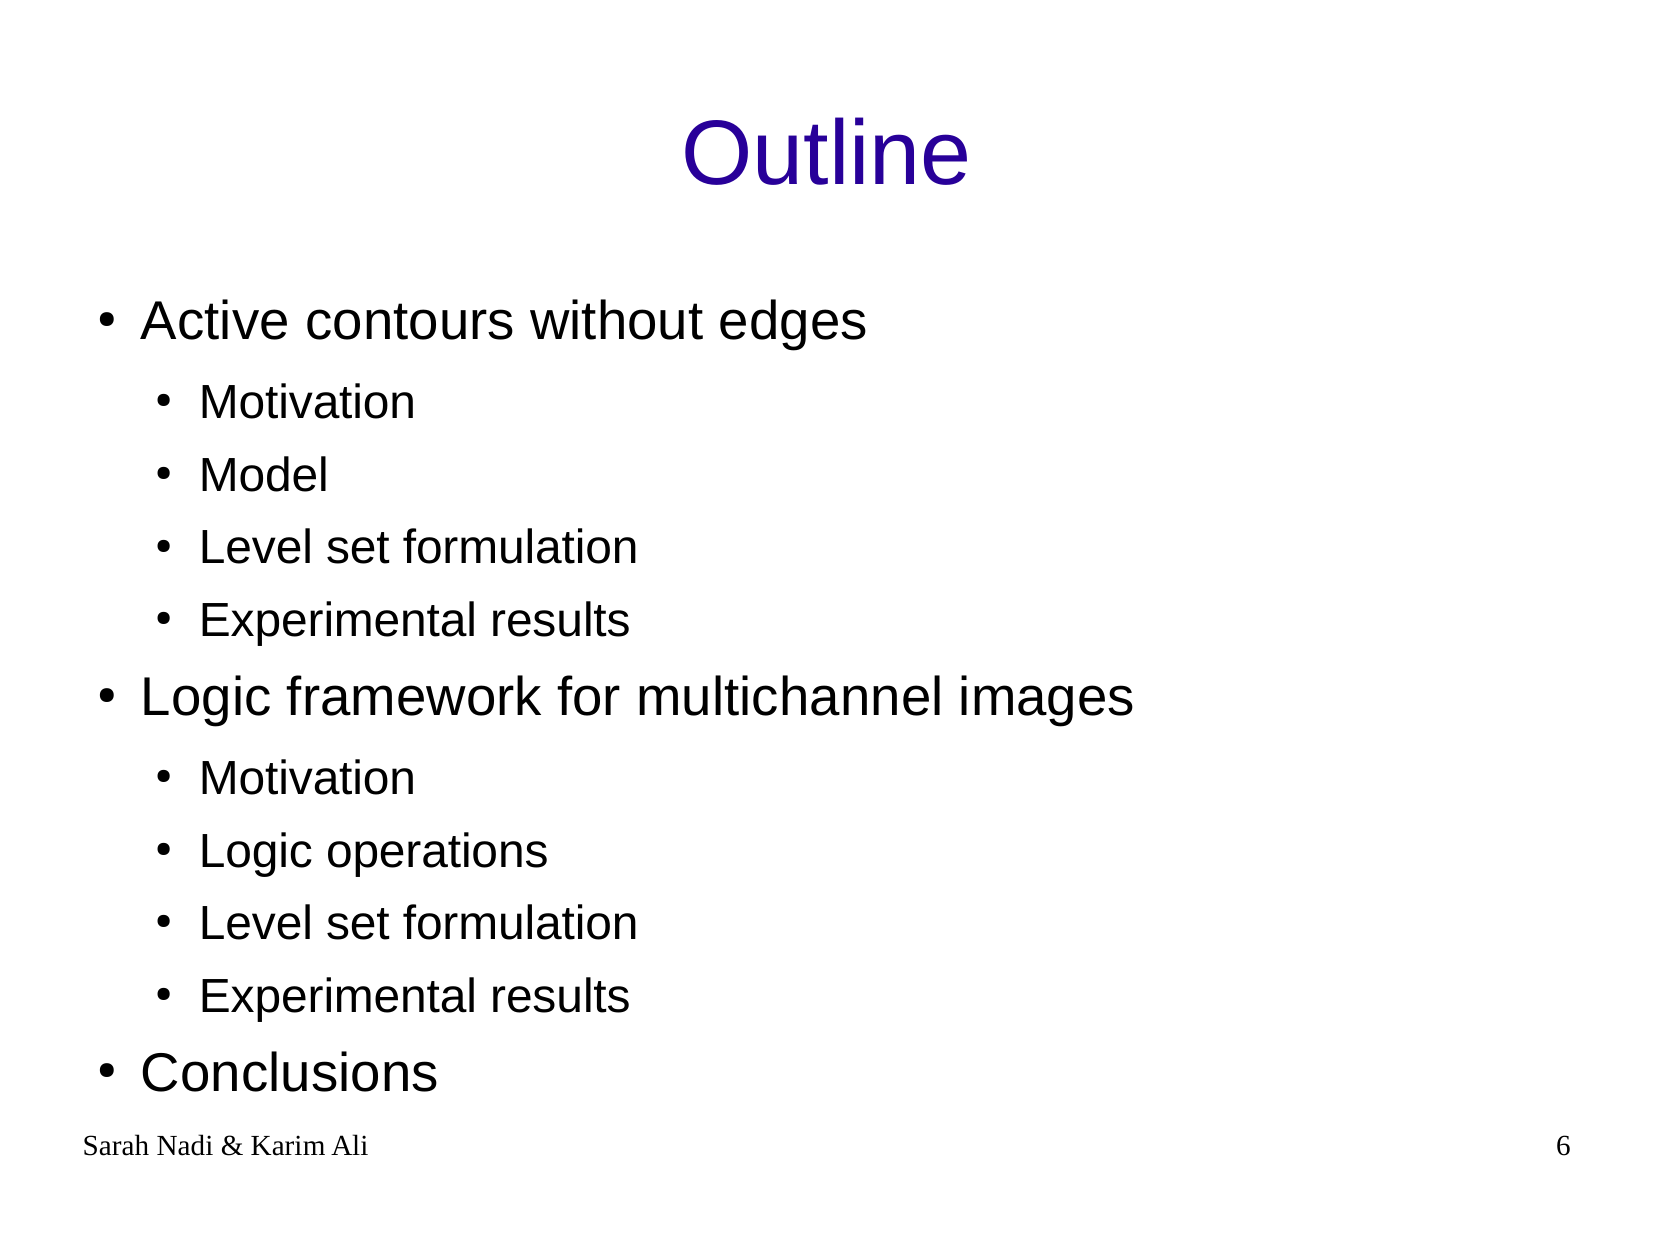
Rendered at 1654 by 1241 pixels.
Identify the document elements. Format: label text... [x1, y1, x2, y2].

title Outline [82, 49, 1571, 257]
list Active contours without edges Motivation Model Level set formulation Experimental results Logic framework for multichannel images Motivation Logic operations Level set formulation Experimental results Conclusions [82, 290, 1571, 1109]
